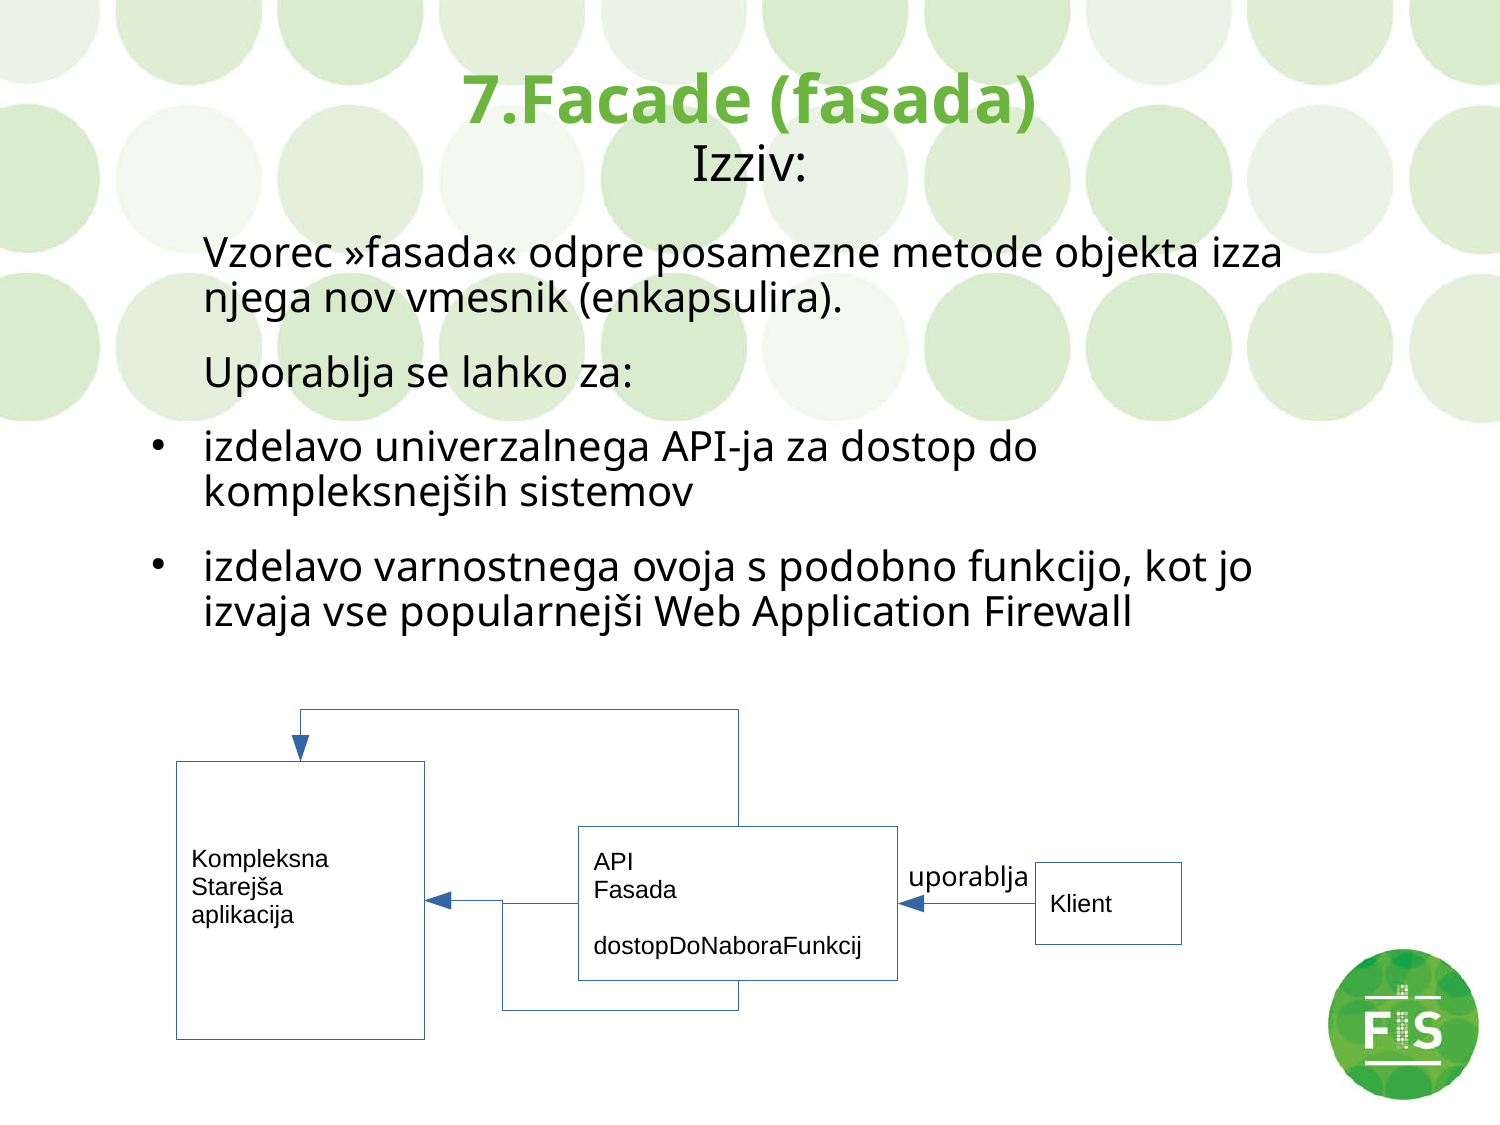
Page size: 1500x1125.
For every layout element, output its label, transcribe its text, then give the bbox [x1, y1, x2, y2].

text_box Kompleksna Starejša aplikacija [176, 761, 425, 1040]
text_box uporablja [893, 850, 1040, 897]
title 7.Facade (fasada) Izziv: [75, 59, 1425, 233]
text_box API Fasada dostopDoNaboraFunkcij [578, 826, 898, 981]
picture [0, 0, 1500, 1125]
list Vzorec »fasada« odpre posamezne metode objekta izza njega nov vmesnik (enkapsulira). Uporablja se lahko za: izdelavo univerzalnega API-ja za dostop do kompleksnejših sistemov izdelavo varnostnega ovoja s podobno funkcijo, kot jo izvaja vse popularnejši Web Application Firewall [118, 224, 1323, 343]
text_box Klient [1035, 862, 1182, 945]
